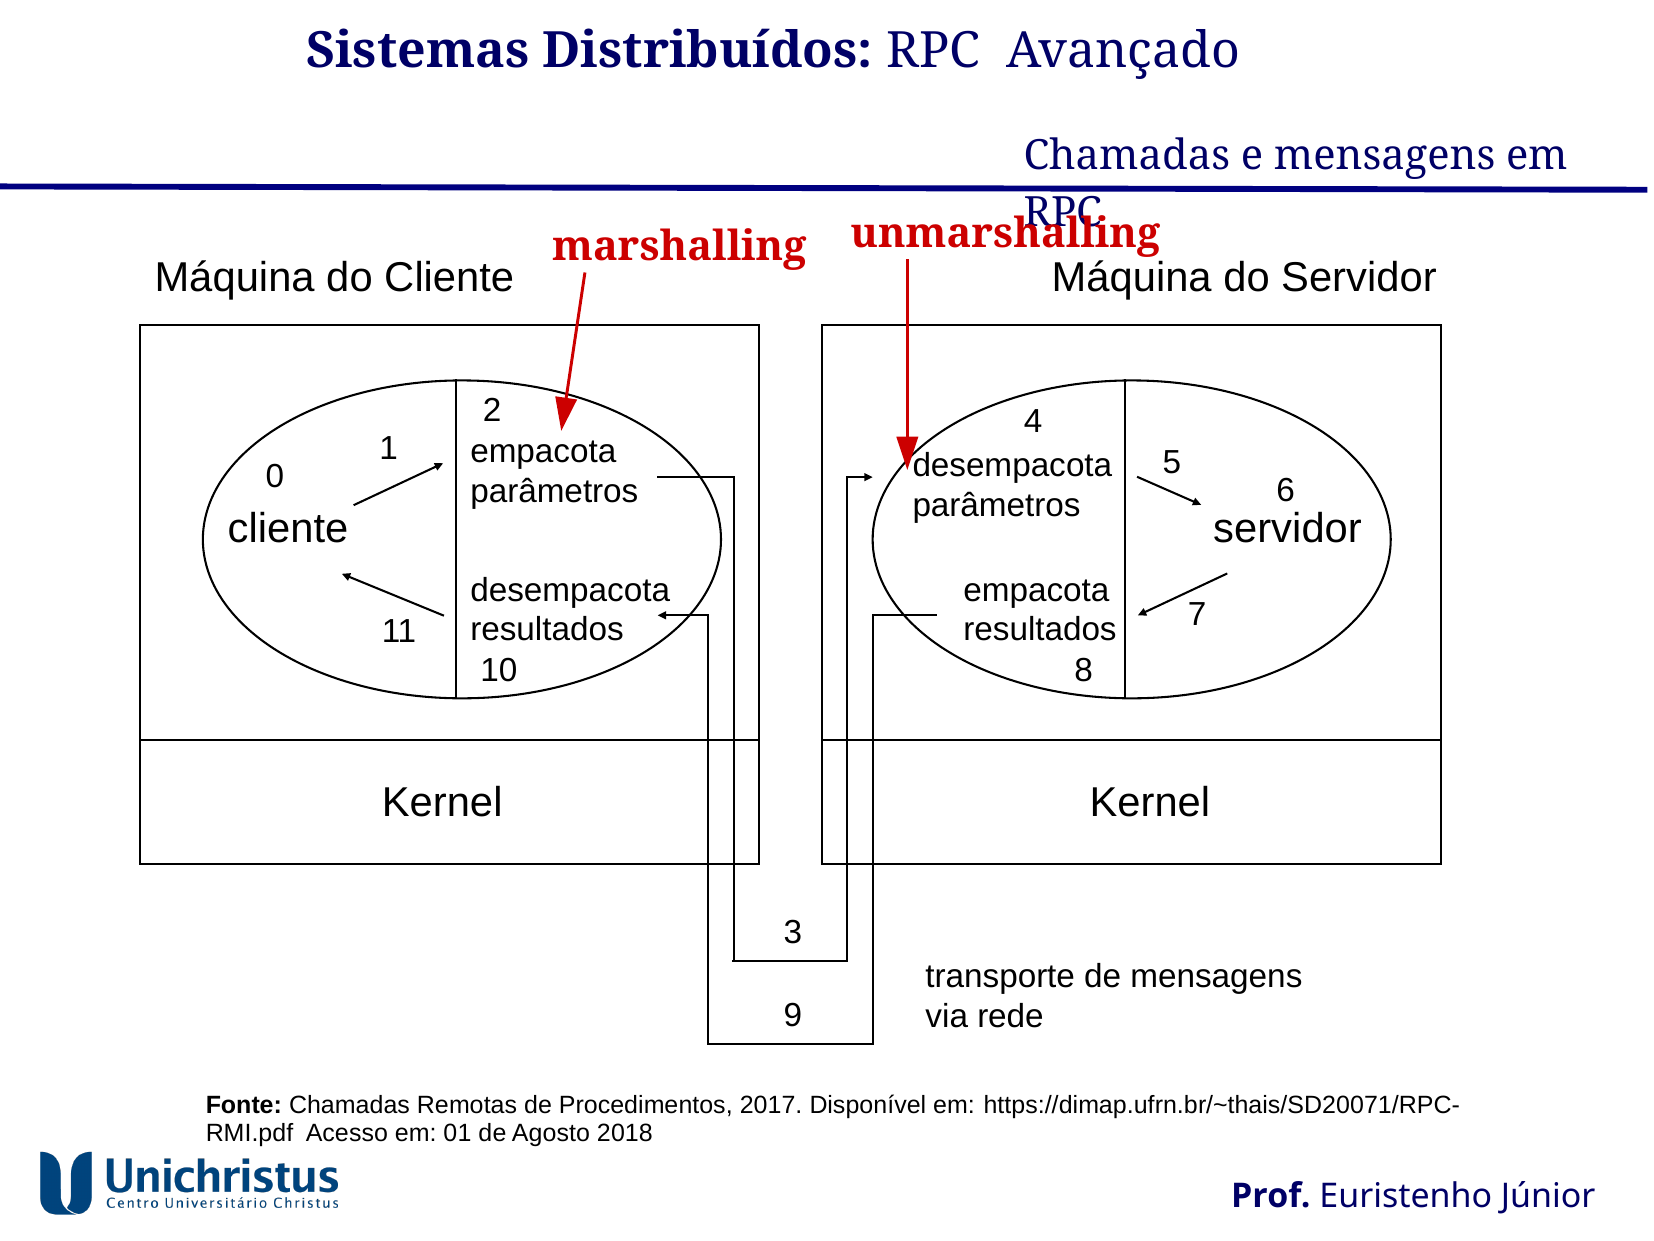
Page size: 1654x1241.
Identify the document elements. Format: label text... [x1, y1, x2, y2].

text_box cliente [212, 493, 364, 559]
text_box 9 [768, 985, 818, 1041]
text_box Fonte: Chamadas Remotas de Procedimentos, 2017. Disponível em: https://dimap.ufrn.br/~thais/SD20071/RPC-RMI.pdf Acesso em: 01 de Agosto 2018 [190, 1083, 1517, 1162]
text_box Prof. Euristenho Júnior [1216, 1163, 1654, 1224]
text_box Kernel [1074, 767, 1226, 833]
text_box 1 [364, 418, 413, 475]
text_box desempacota resultados [455, 560, 686, 656]
text_box 2 [468, 380, 517, 436]
text_box transporte de mensagens via rede [910, 946, 1318, 1043]
text_box empacota resultados [948, 560, 1132, 656]
text_box 6 [1261, 460, 1310, 516]
text_box Kernel [367, 767, 518, 833]
text_box 8 [1059, 640, 1108, 696]
picture [35, 1148, 343, 1217]
text_box 5 [1147, 432, 1197, 489]
text_box 0 [250, 446, 299, 503]
text_box empacota parâmetros [455, 421, 657, 518]
text_box unmarshalling [835, 195, 1181, 260]
text_box 7 [1173, 584, 1222, 641]
text_box servidor [1198, 493, 1378, 559]
text_box Sistemas Distribuídos: RPC Avançado [291, 6, 1268, 113]
text_box 10 [465, 640, 533, 696]
text_box Chamadas e mensagens em RPC [1008, 117, 1654, 197]
text_box desempacota parâmetros [897, 435, 1128, 531]
text_box Máquina do Cliente [139, 242, 530, 308]
text_box 4 [1008, 391, 1058, 447]
text_box 3 [768, 902, 818, 958]
text_box 11 [367, 601, 432, 657]
text_box Máquina do Servidor [1036, 242, 1453, 308]
text_box marshalling [537, 208, 826, 273]
